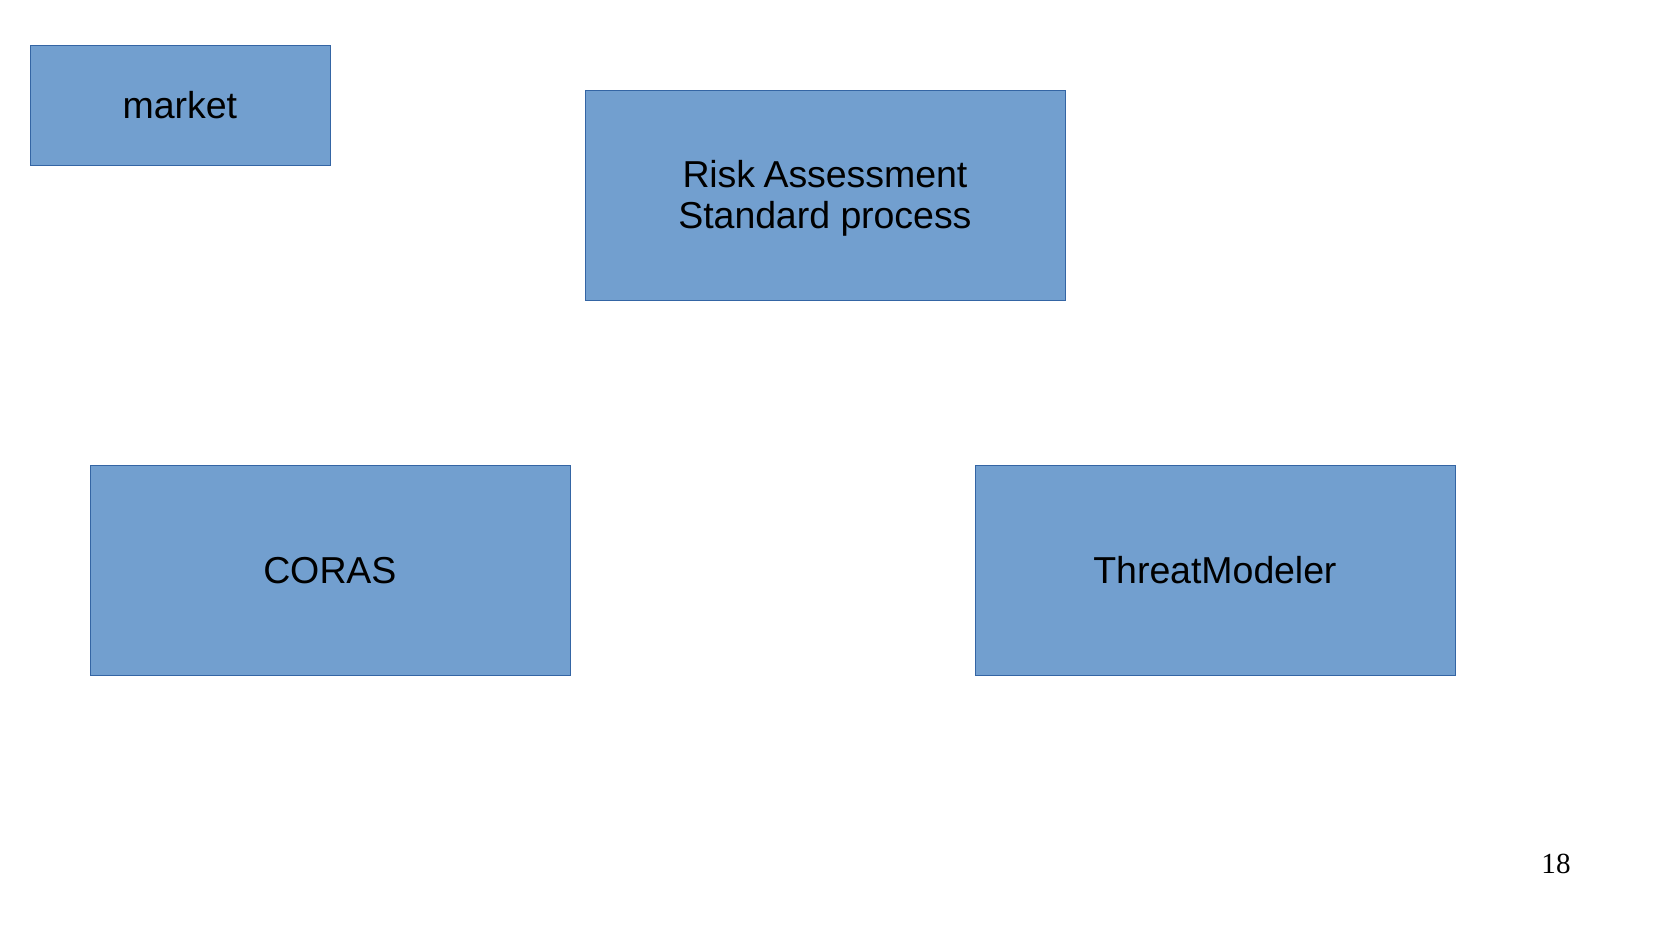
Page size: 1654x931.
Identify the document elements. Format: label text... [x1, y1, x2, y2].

text_box CORAS [90, 465, 571, 676]
text_box market [30, 45, 331, 166]
text_box Risk Assessment Standard process [585, 90, 1066, 301]
text_box ThreatModeler [975, 465, 1456, 676]
